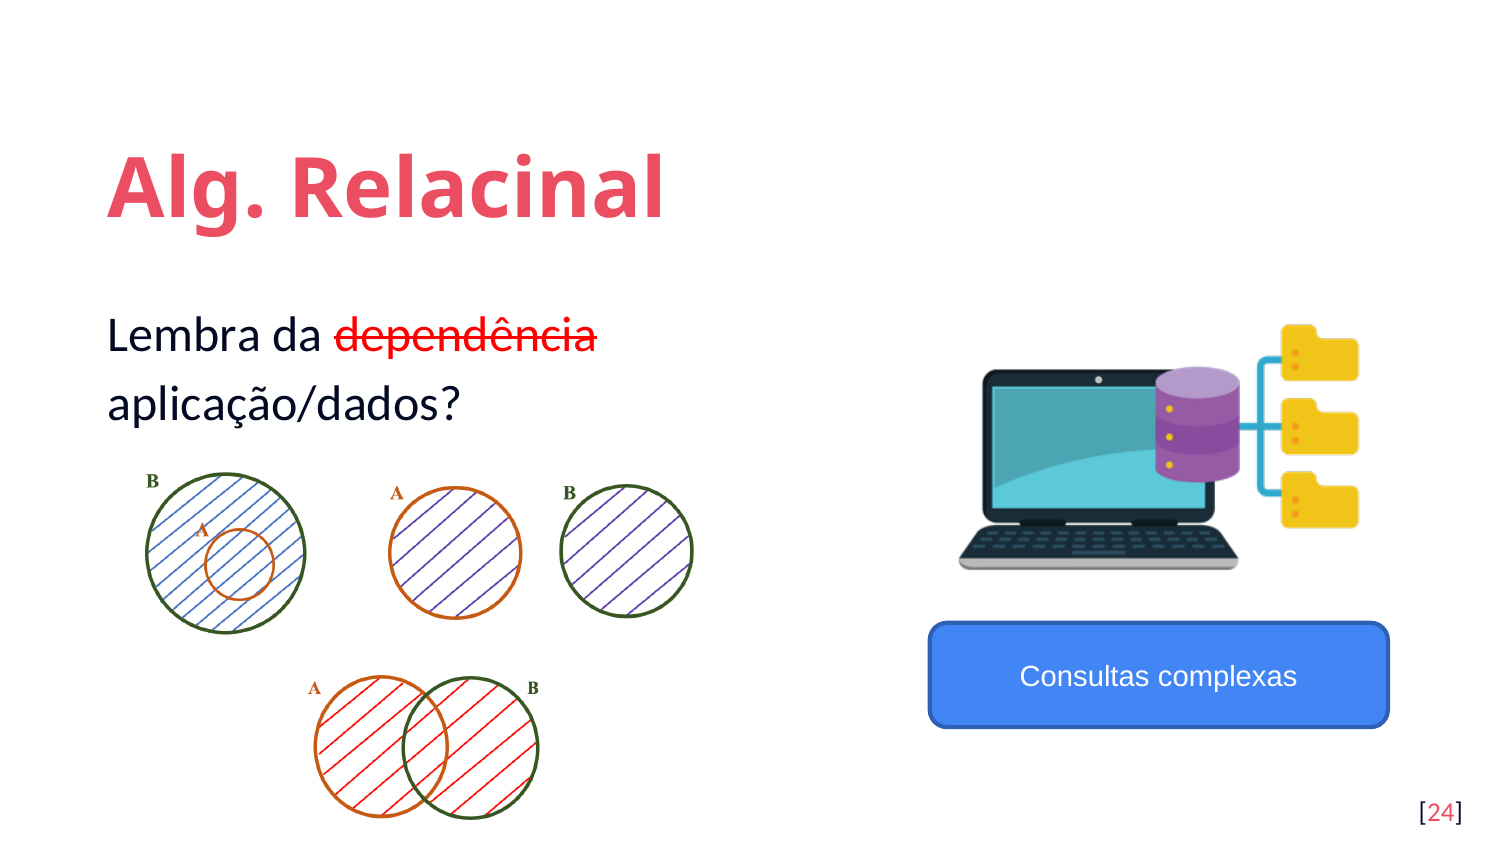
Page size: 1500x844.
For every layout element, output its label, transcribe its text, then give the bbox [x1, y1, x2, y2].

picture [933, 321, 1384, 575]
text_box Alg. Relacinal [92, 104, 1408, 243]
picture [134, 460, 707, 832]
slide_number [24] [1403, 779, 1494, 844]
text_box Lembra da dependência aplicação/dados? [92, 242, 908, 749]
text_box Consultas complexas [929, 622, 1388, 728]
